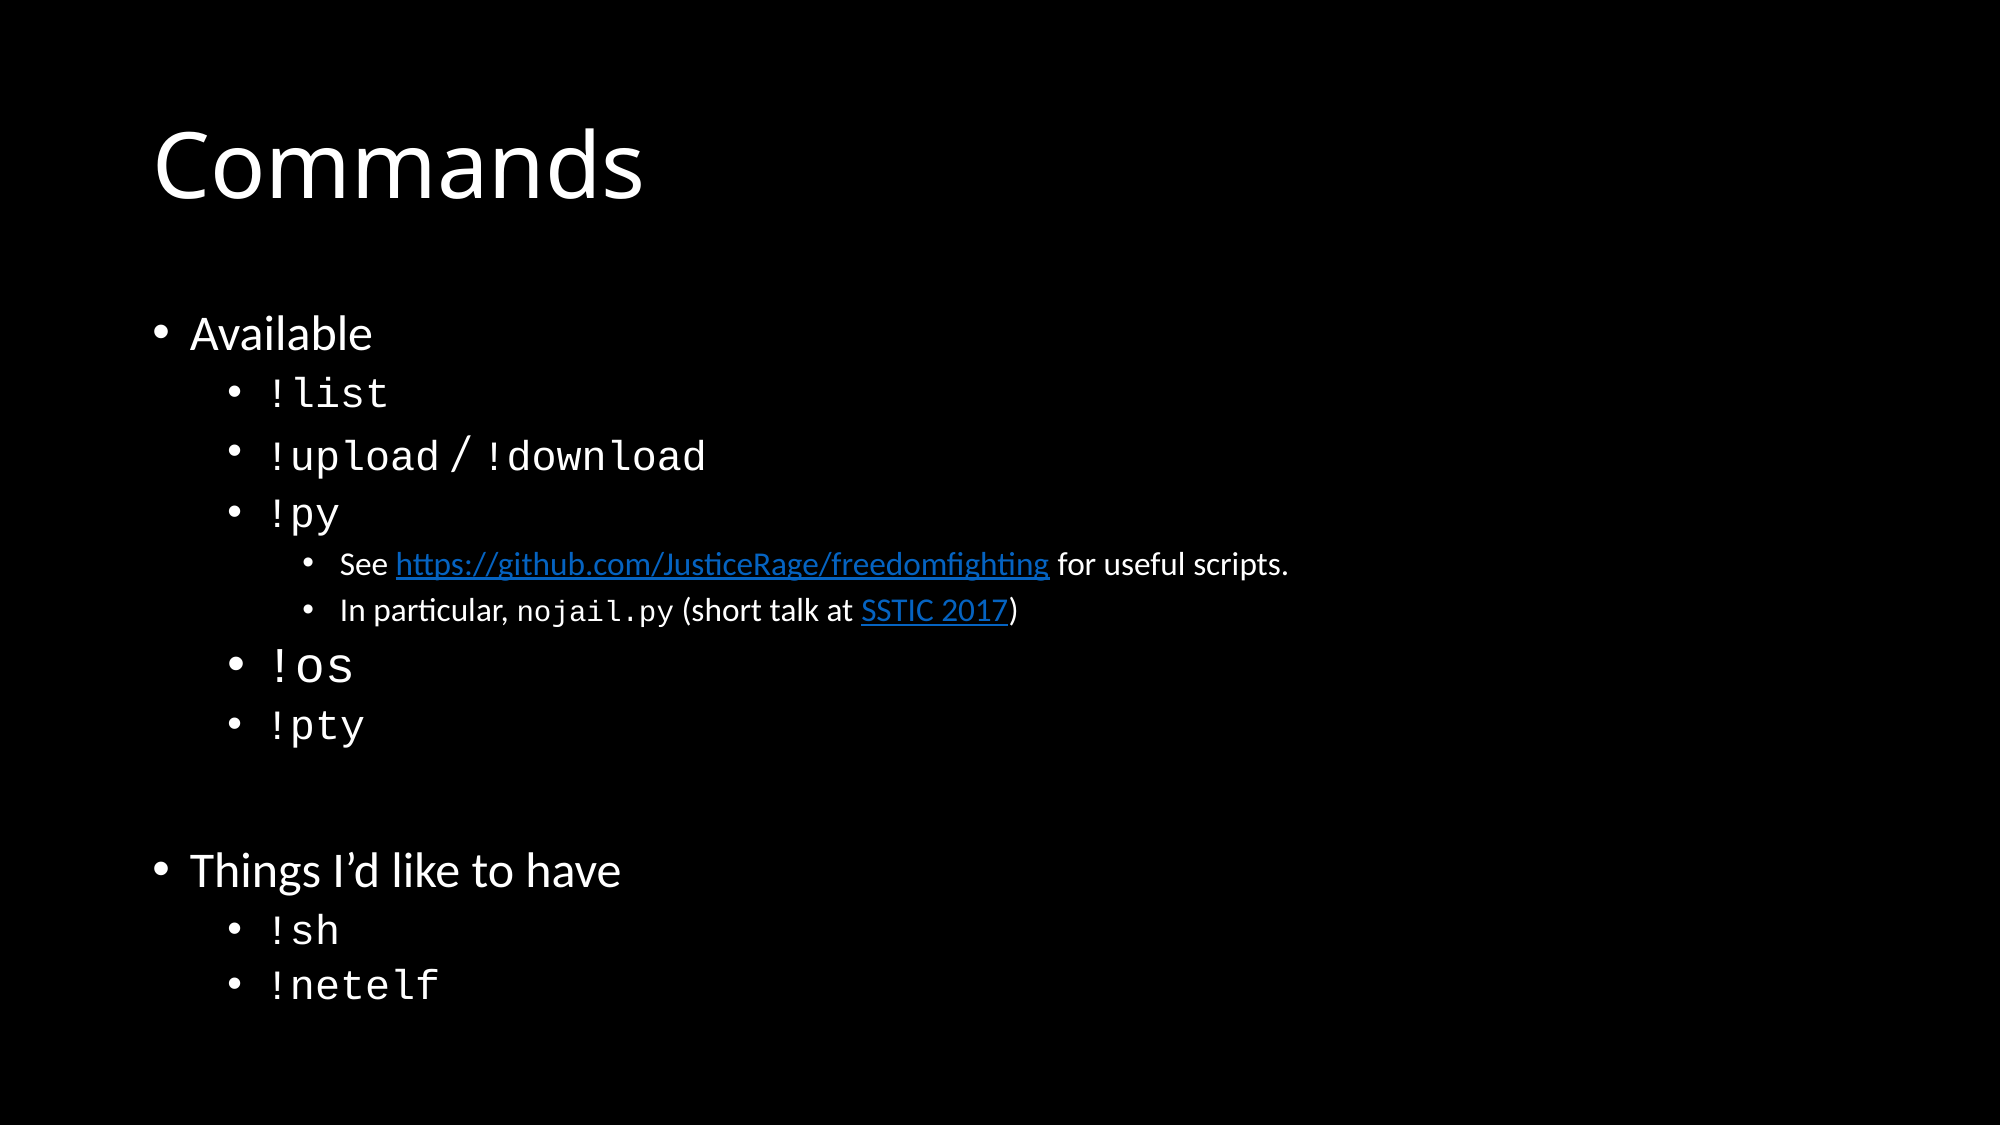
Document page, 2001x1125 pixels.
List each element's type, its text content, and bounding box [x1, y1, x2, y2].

title Commands [137, 59, 1863, 278]
list Available !list !upload / !download !py See https://github.com/JusticeRage/freedomfighting for useful scripts. In particular, nojail.py (short talk at SSTIC 2017) !os !pty Things I’d like to have !sh !netelf [137, 299, 1863, 1014]
